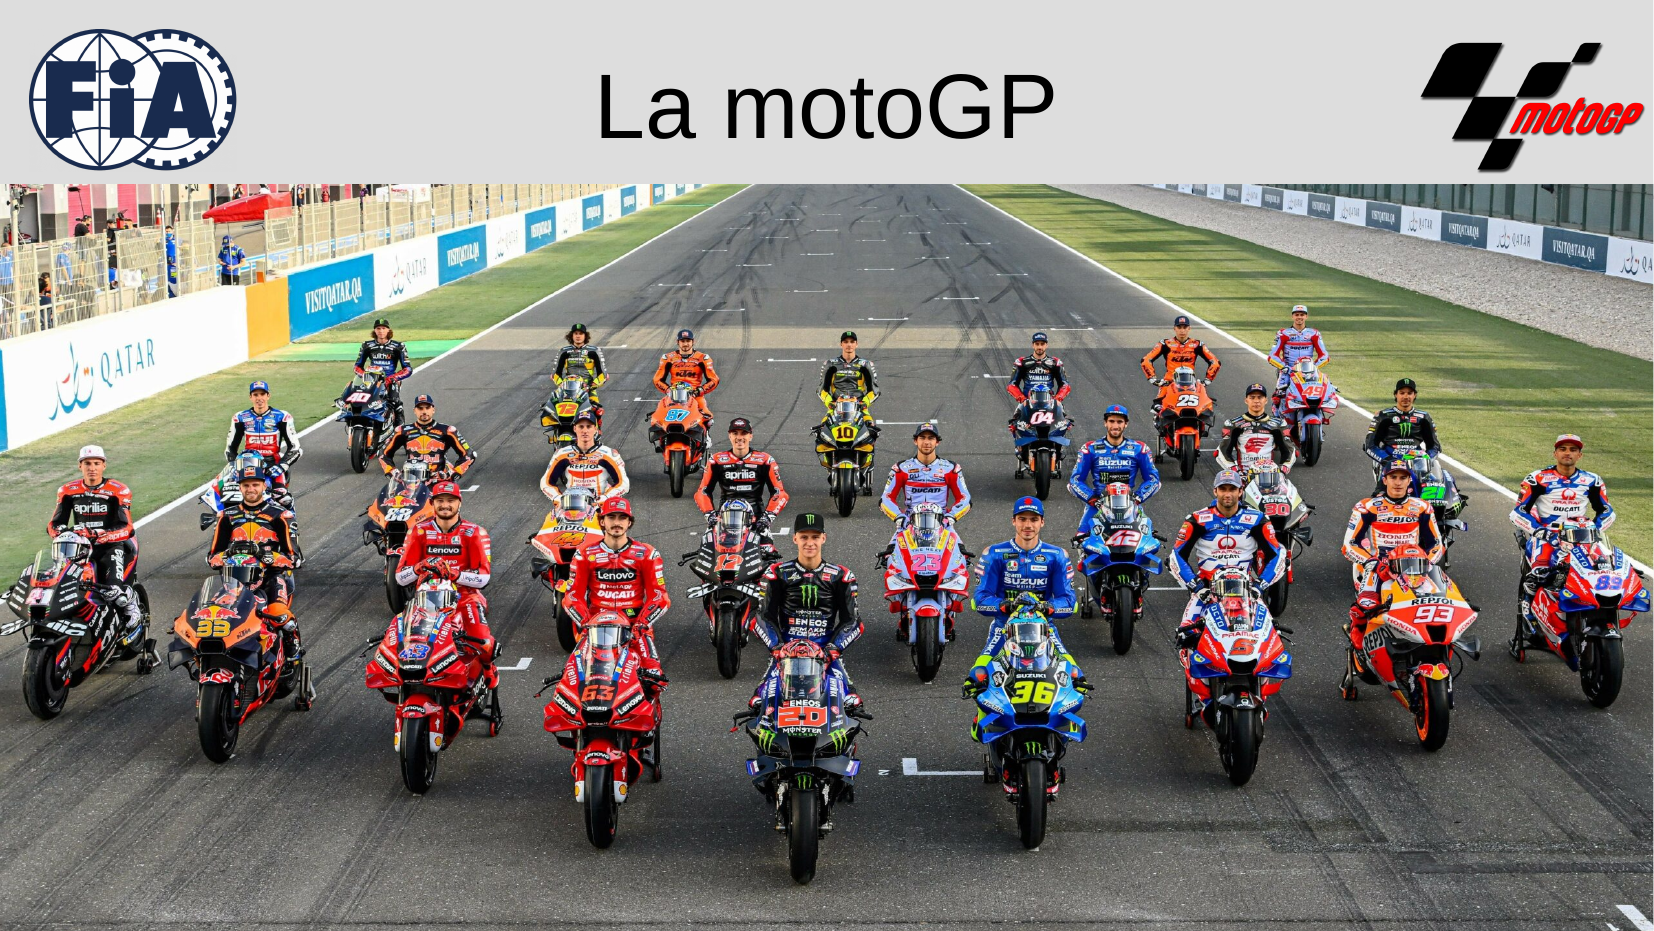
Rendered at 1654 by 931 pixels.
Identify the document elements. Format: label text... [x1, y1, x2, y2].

title La motoGP [472, 29, 1182, 184]
picture [29, 29, 237, 172]
picture [0, 184, 1654, 931]
picture [1411, 27, 1653, 176]
